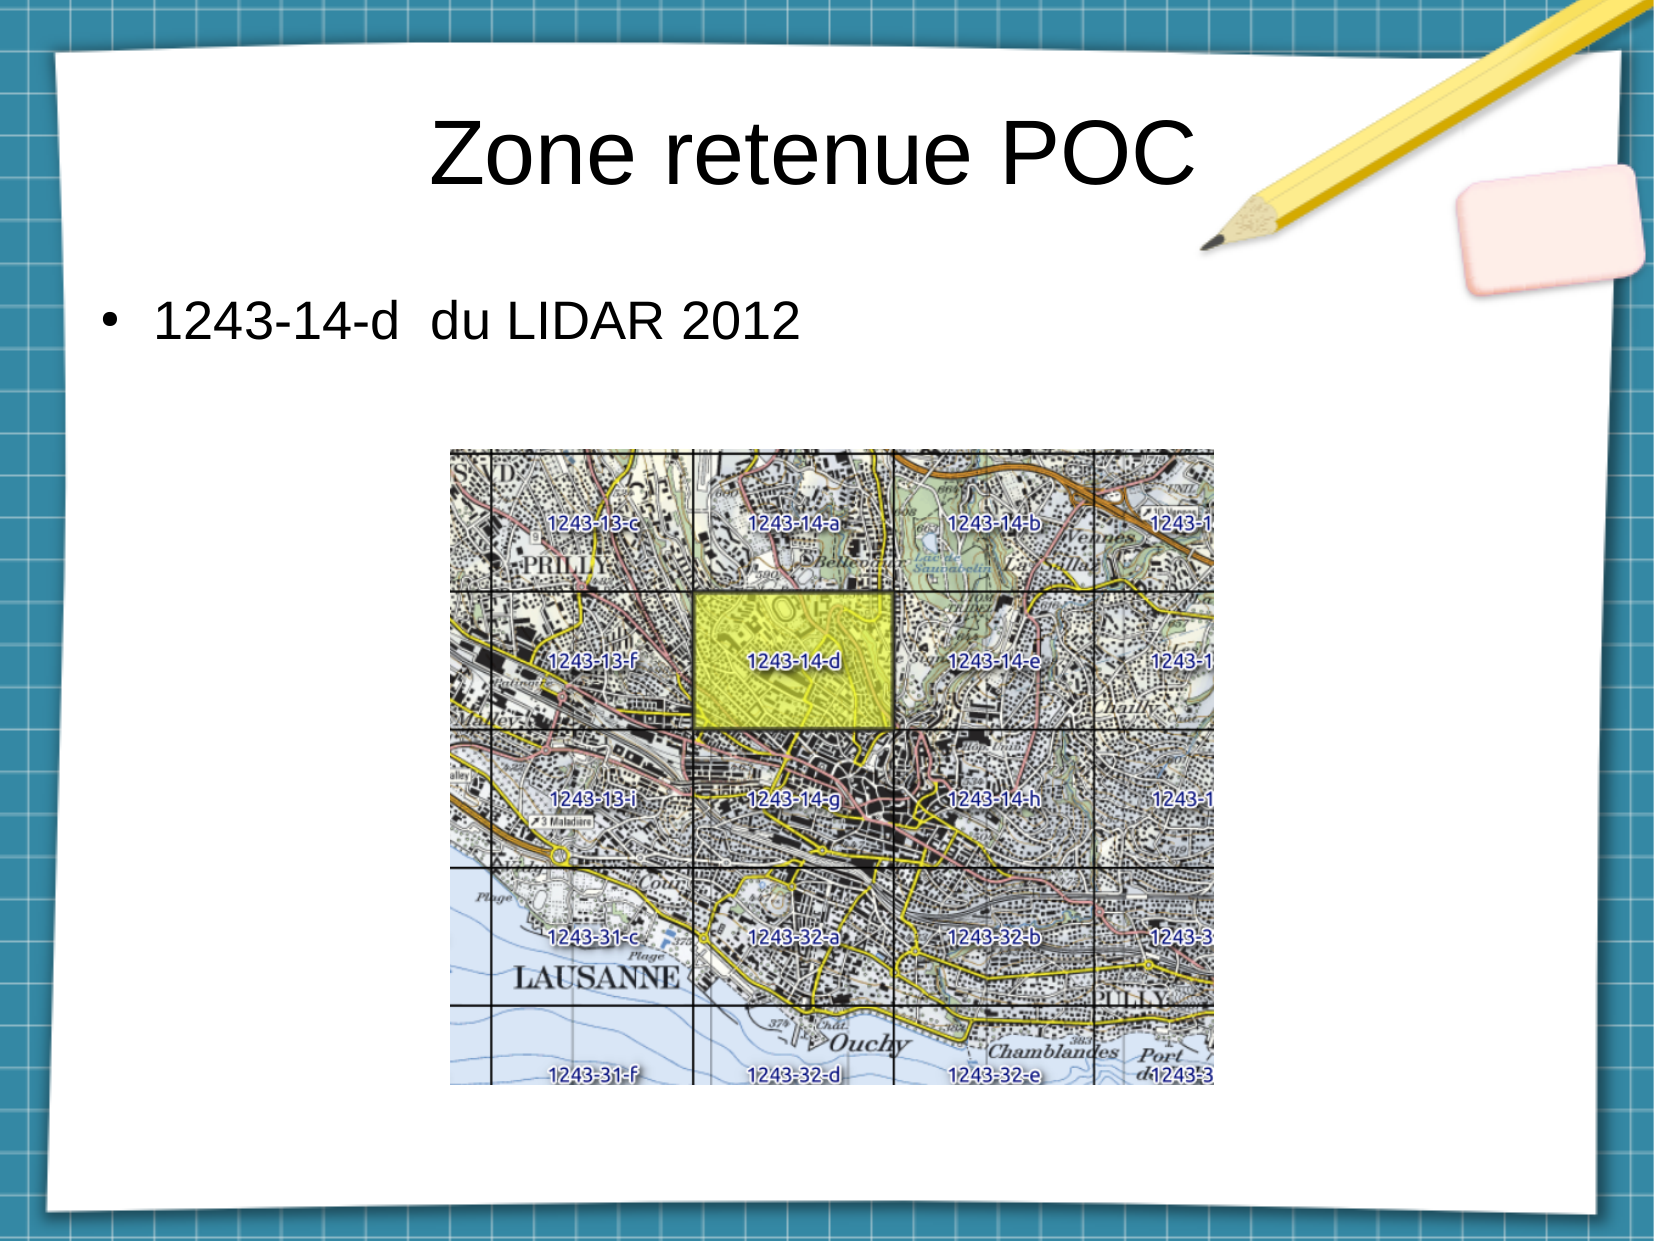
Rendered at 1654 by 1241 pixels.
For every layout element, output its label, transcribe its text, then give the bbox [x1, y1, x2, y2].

list 1243-14-d du LIDAR 2012 [82, 290, 1571, 1010]
title Zone retenue POC [82, 49, 1571, 257]
picture [0, 0, 1654, 1241]
